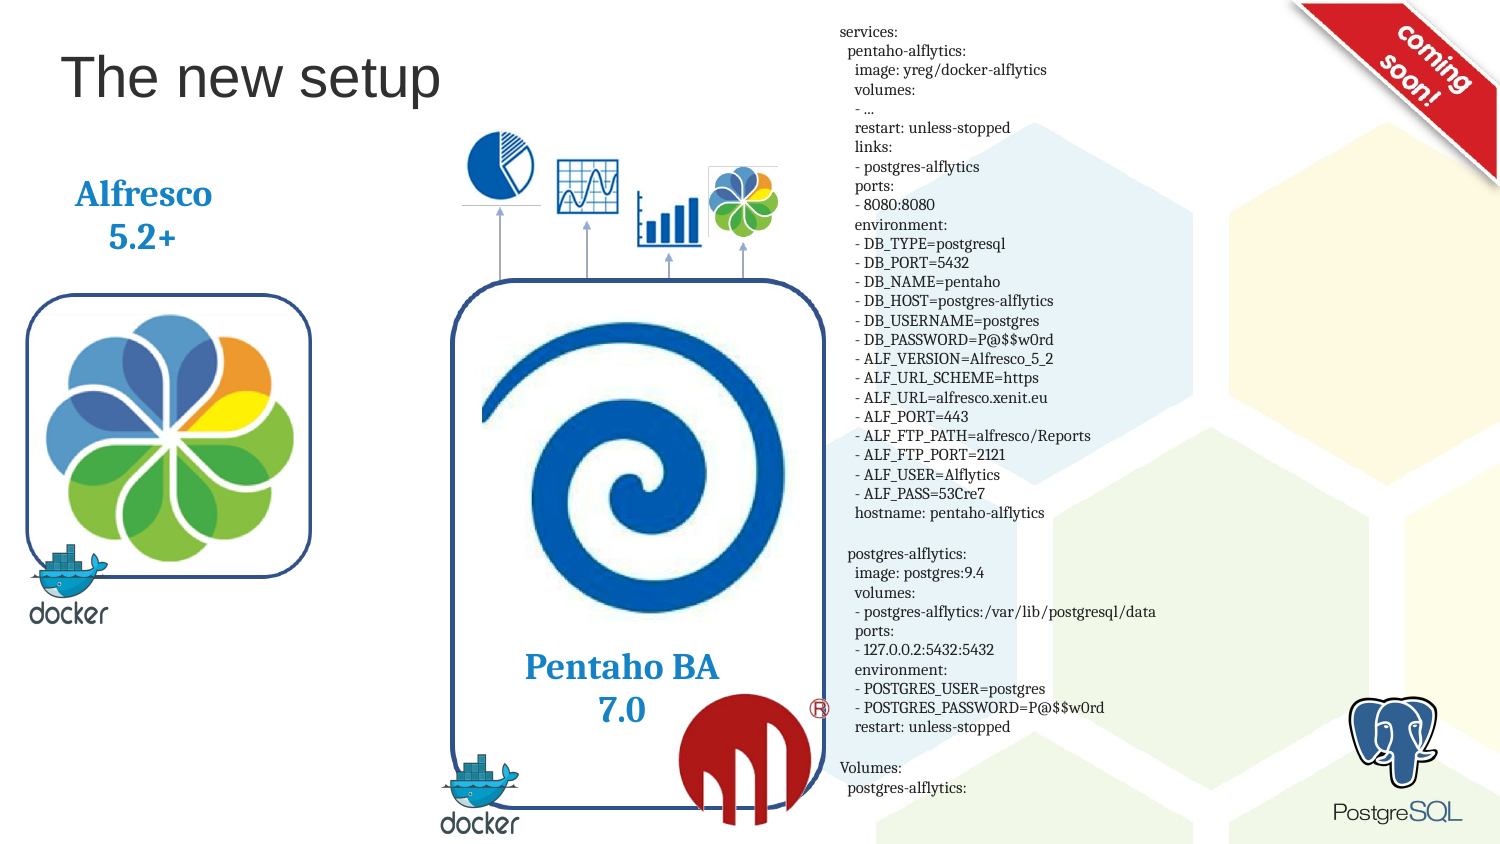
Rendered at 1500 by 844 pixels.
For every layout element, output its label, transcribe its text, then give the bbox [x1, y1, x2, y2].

picture [1321, 674, 1471, 841]
title The new setup [45, 24, 825, 118]
text_box Pentaho BA 7.0 [510, 638, 811, 789]
picture [0, 0, 1500, 844]
text_box services: pentaho-alflytics: image: yreg/docker-alflytics volumes: - ... restart: unless-stopped links: - postgres-alflytics ports: - 8080:8080 environment: - DB_TYPE=postgresql - DB_PORT=5432 - DB_NAME=pentaho - DB_HOST=postgres-alflytics - DB_USERNAME=postgres - DB_PASSWORD=P@$$w0rd - ALF_VERSION=Alfresco_5_2 - ALF_URL_SCHEME=https - ALF_URL=alfresco.xenit.eu - ALF_PORT=443 - ALF_FTP_PATH=alfresco/Reports - ALF_FTP_PORT=2121 - ALF_USER=Alflytics - ALF_PASS=53Cre7 hostname: pentaho-alflytics postgres-alflytics: image: postgres:9.4 volumes: - postgres-alflytics:/var/lib/postgresql/data ports: - 127.0.0.2:5432:5432 environment: - POSTGRES_USER=postgres - POSTGRES_PASSWORD=P@$$w0rd restart: unless-stopped Volumes: postgres-alflytics: [825, 15, 1500, 844]
text_box Alfresco 5.2+ [60, 165, 271, 267]
